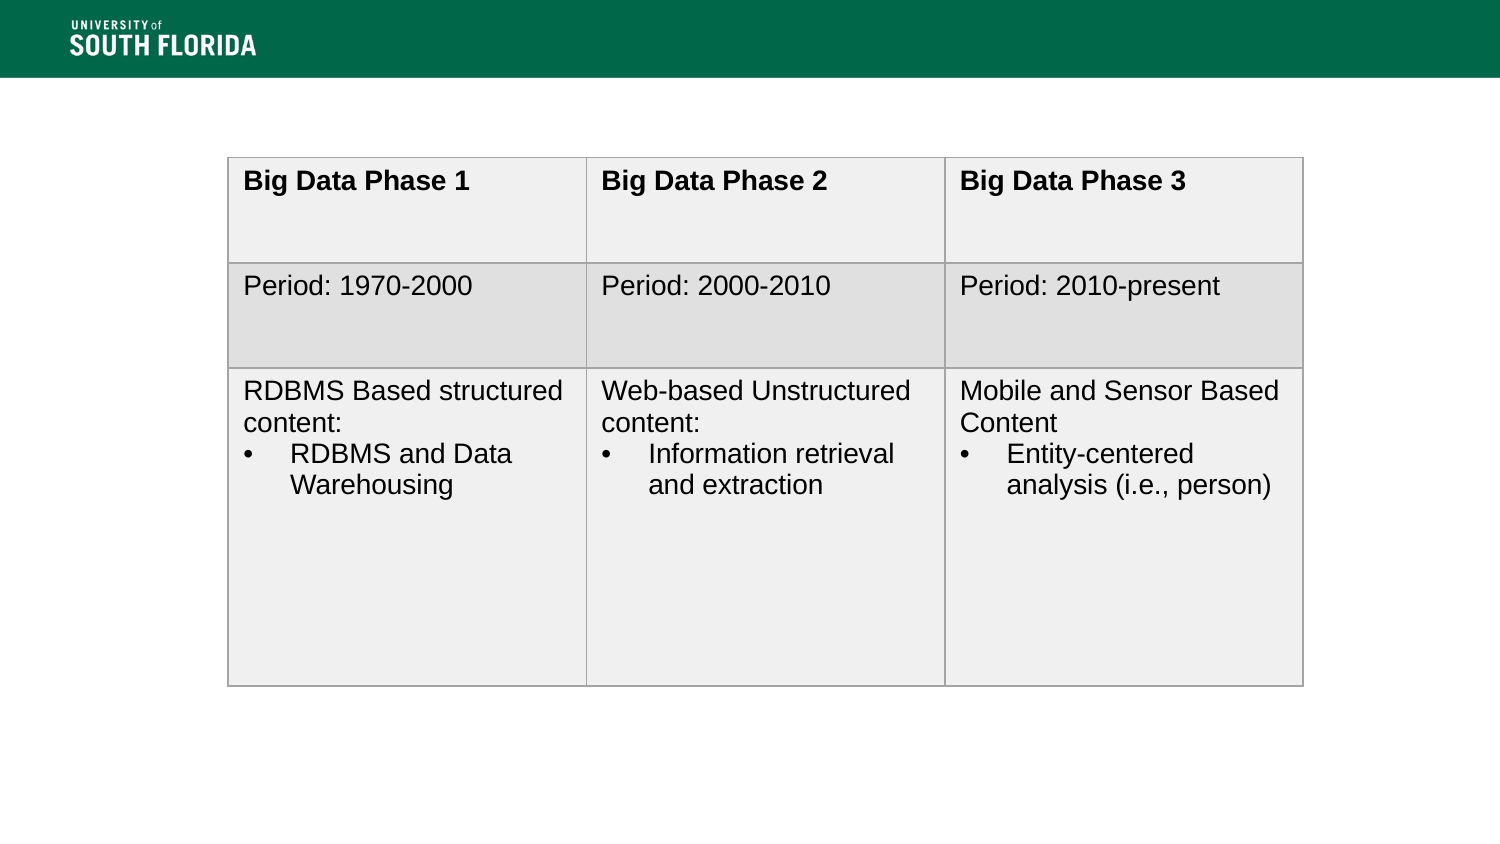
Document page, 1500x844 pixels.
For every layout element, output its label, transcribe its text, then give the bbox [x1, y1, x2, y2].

picture [0, 0, 1500, 844]
table_cell Mobile and Sensor Based Content Entity-centered analysis (i.e., person) [946, 369, 1302, 685]
table_cell Period: 2000-2010 [587, 264, 944, 367]
table_header Big Data Phase 2 [587, 158, 944, 262]
table_cell Period: 1970-2000 [229, 264, 586, 367]
table_header Big Data Phase 3 [946, 158, 1302, 262]
table_cell Web-based Unstructured content: Information retrieval and extraction [587, 369, 944, 685]
table_cell RDBMS Based structured content: RDBMS and Data Warehousing [229, 369, 586, 685]
table_cell Period: 2010-present [946, 264, 1302, 367]
table_header Big Data Phase 1 [229, 158, 586, 262]
